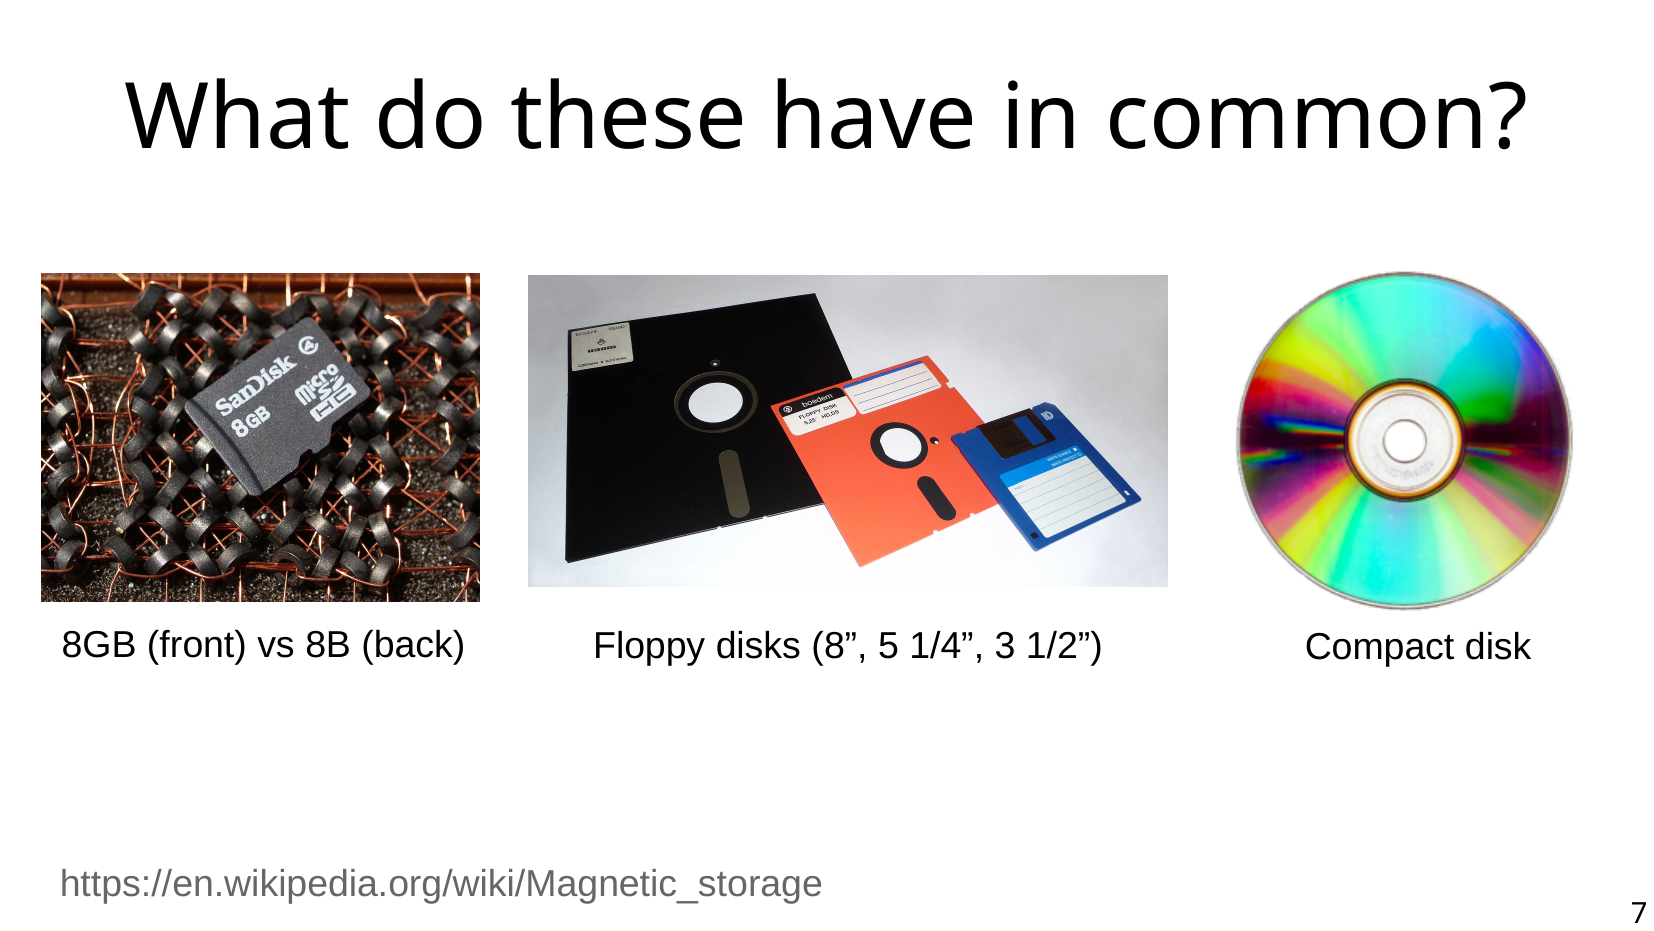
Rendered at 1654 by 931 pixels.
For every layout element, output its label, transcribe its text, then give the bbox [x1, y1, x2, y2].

text_box Compact disk [1245, 617, 1592, 706]
picture [41, 273, 480, 602]
text_box Floppy disks (8”, 5 1/4”, 3 1/2”) [536, 617, 1160, 706]
picture [528, 275, 1168, 587]
title What do these have in common? [82, 1, 1571, 226]
text_box https://en.wikipedia.org/wiki/Magnetic_storage [45, 855, 838, 912]
picture [1231, 269, 1576, 614]
text_box 8GB (front) vs 8B (back) [23, 615, 504, 673]
